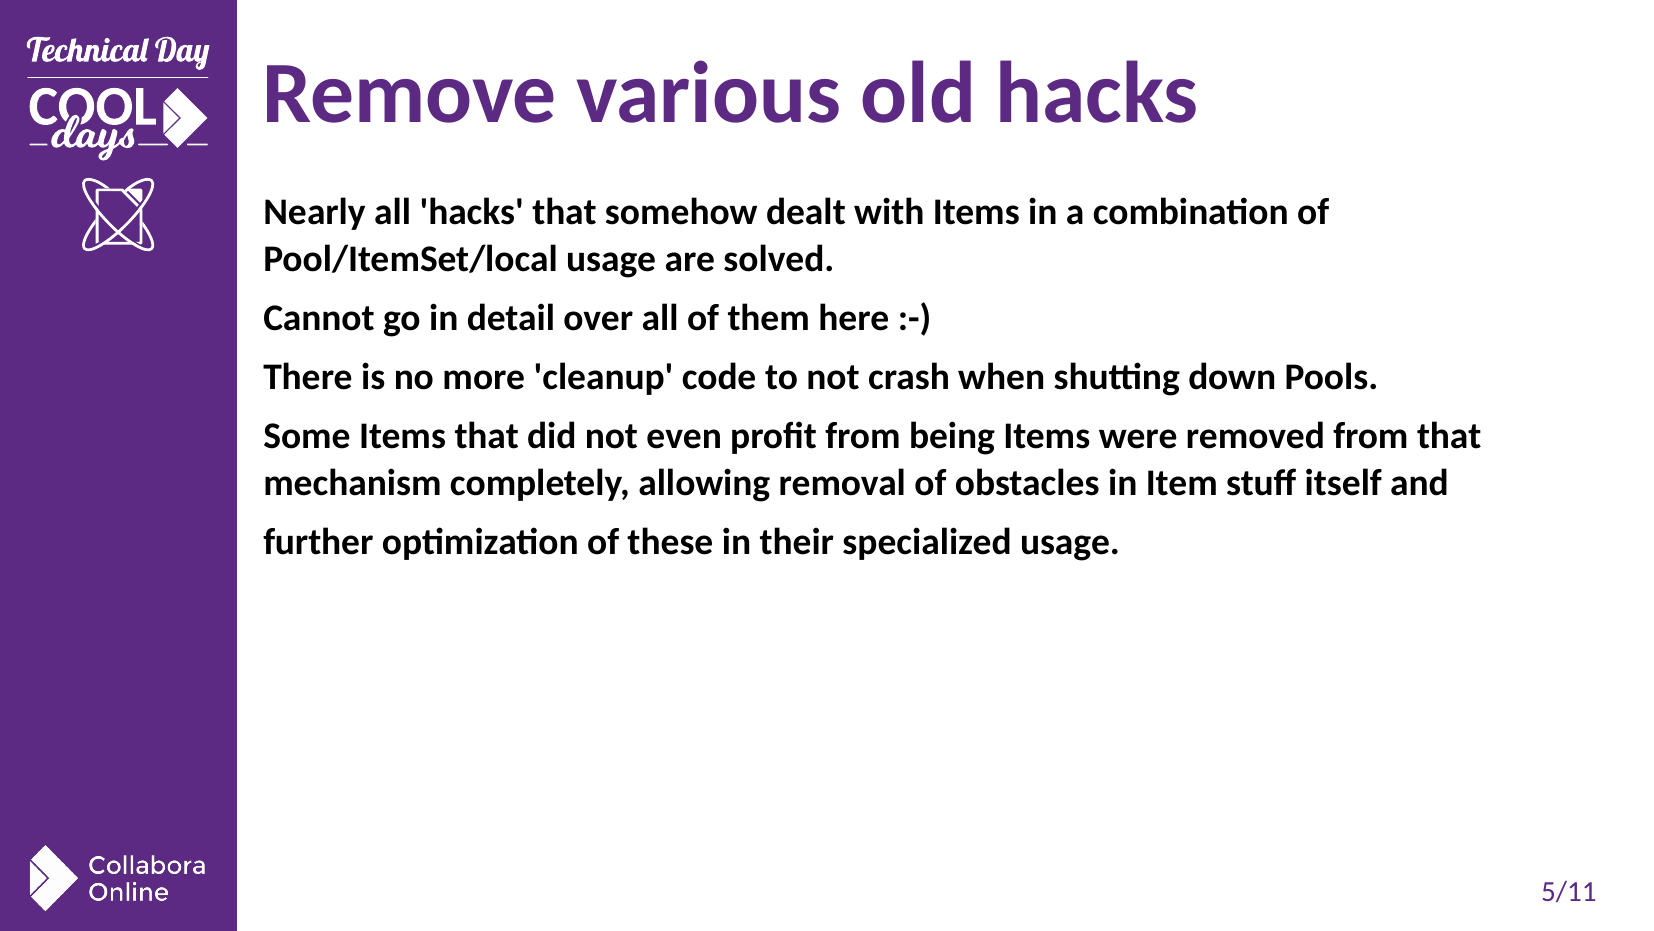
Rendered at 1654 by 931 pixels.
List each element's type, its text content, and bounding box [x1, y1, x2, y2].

picture [25, 840, 209, 916]
title Remove various old hacks [262, 13, 1647, 145]
list Nearly all 'hacks' that somehow dealt with Items in a combination of Pool/ItemSet/local usage are solved. Cannot go in detail over all of them here :-) There is no more 'cleanup' code to not crash when shutting down Pools. Some Items that did not even profit from being Items were removed from that mechanism completely, allowing removal of obstacles in Item stuff itself and further optimization of these in their specialized usage. [263, 187, 1586, 826]
